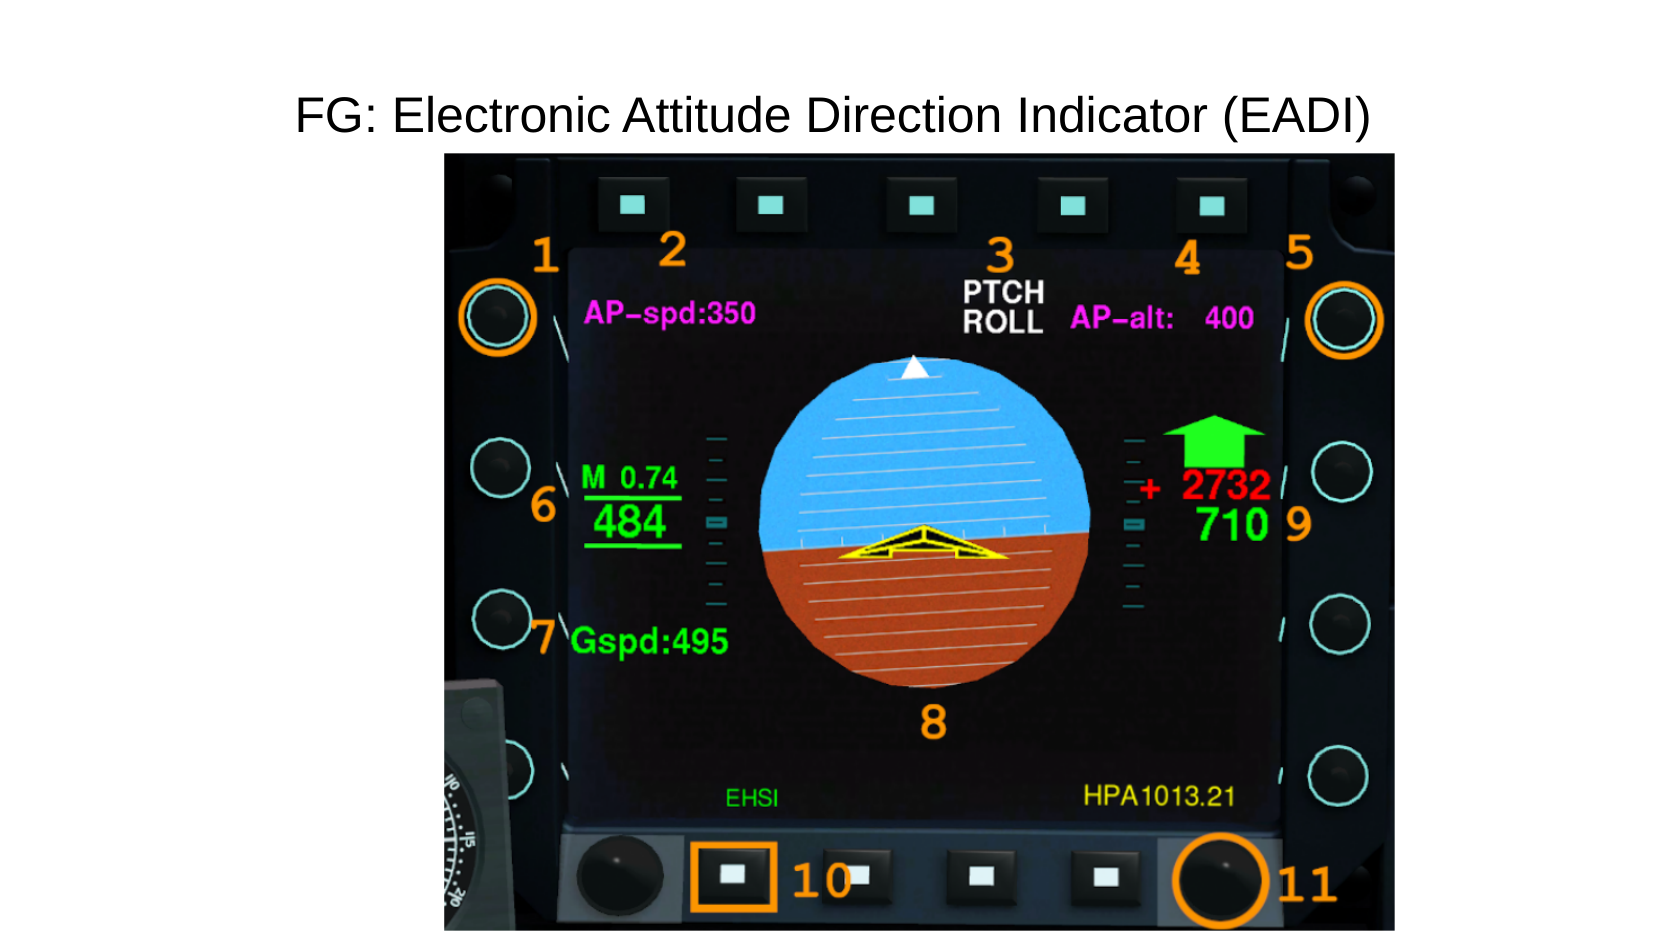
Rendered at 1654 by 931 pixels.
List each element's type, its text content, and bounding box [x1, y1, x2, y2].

title FG: Electronic Attitude Direction Indicator (EADI) [82, 37, 1571, 193]
picture [442, 150, 1397, 931]
